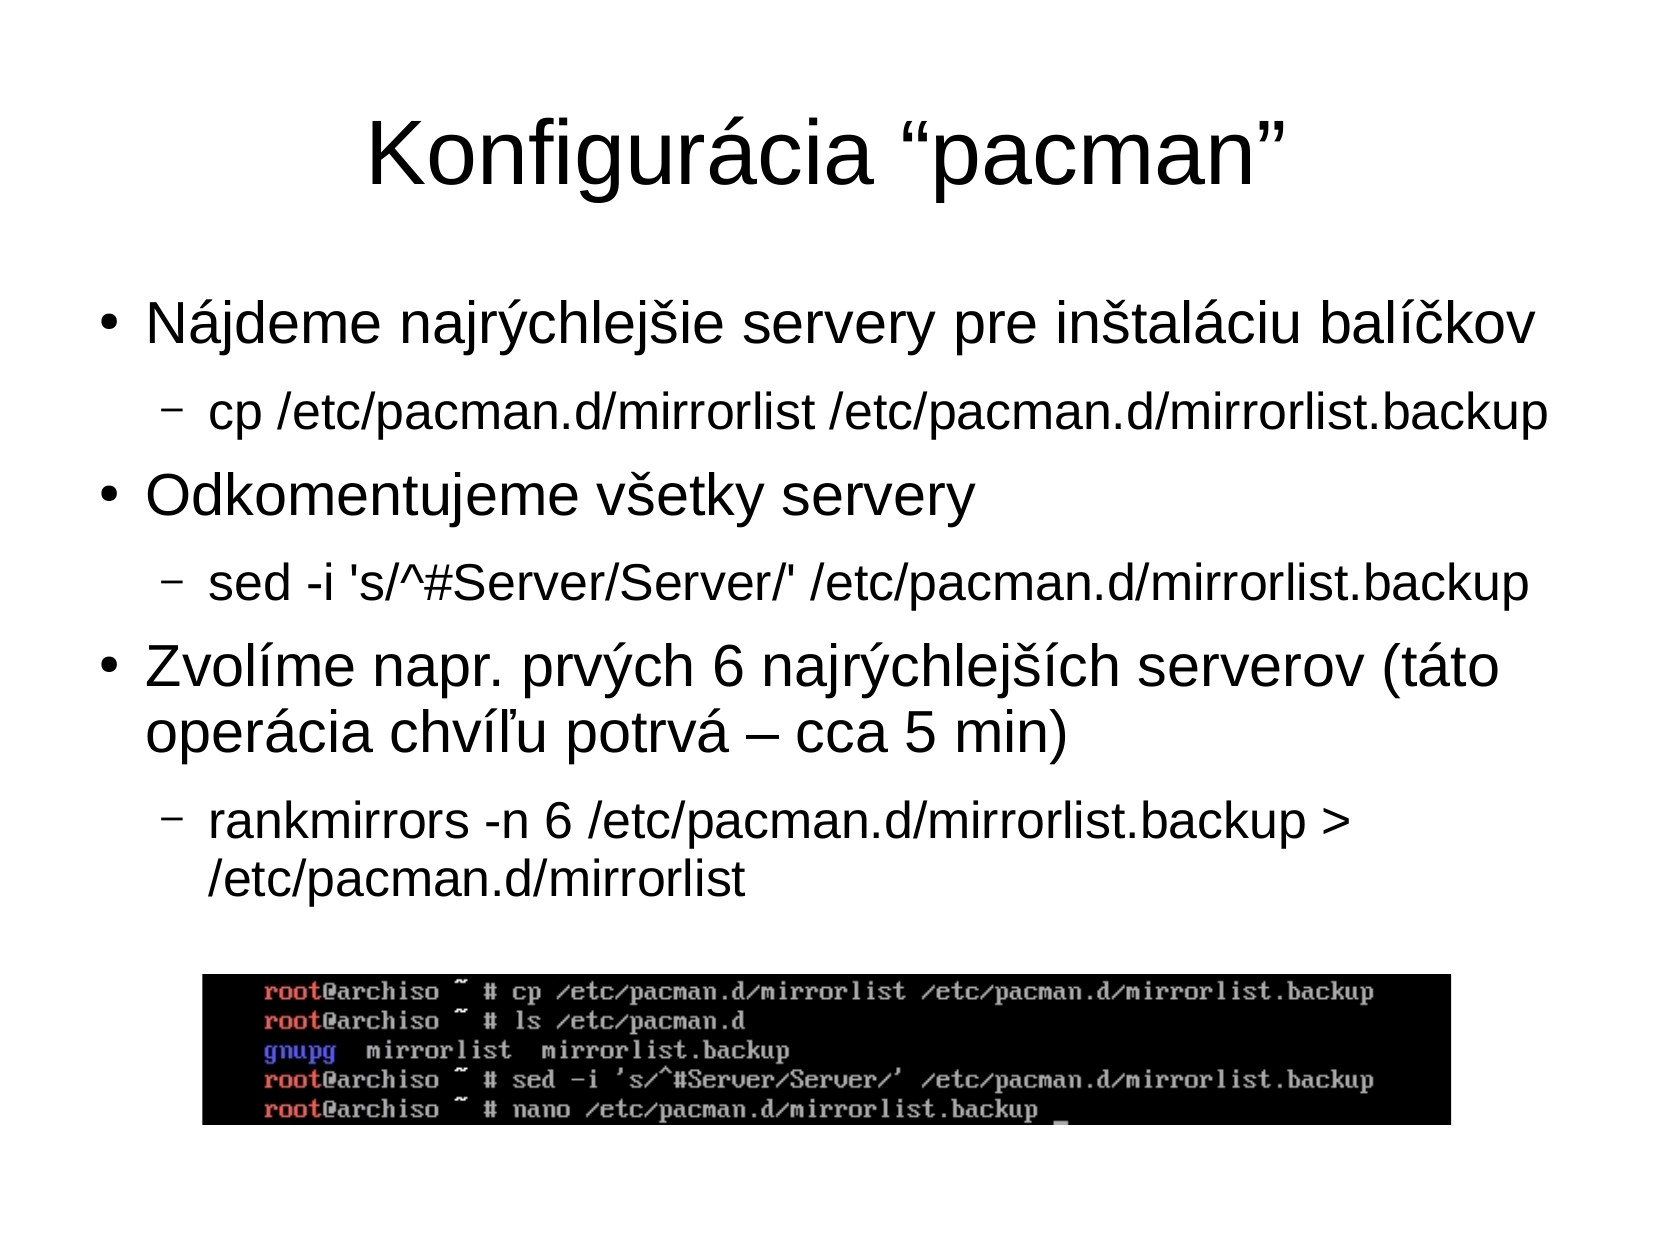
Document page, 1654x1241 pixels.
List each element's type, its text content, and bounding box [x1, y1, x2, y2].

list Nájdeme najrýchlejšie servery pre inštaláciu balíčkov cp /etc/pacman.d/mirrorlist /etc/pacman.d/mirrorlist.backup Odkomentujeme všetky servery sed -i 's/^#Server/Server/' /etc/pacman.d/mirrorlist.backup Zvolíme napr. prvých 6 najrýchlejších serverov (táto operácia chvíľu potrvá – cca 5 min) rankmirrors -n 6 /etc/pacman.d/mirrorlist.backup > /etc/pacman.d/mirrorlist [82, 290, 1571, 1010]
picture [202, 974, 1452, 1125]
title Konfigurácia “pacman” [82, 49, 1571, 257]
